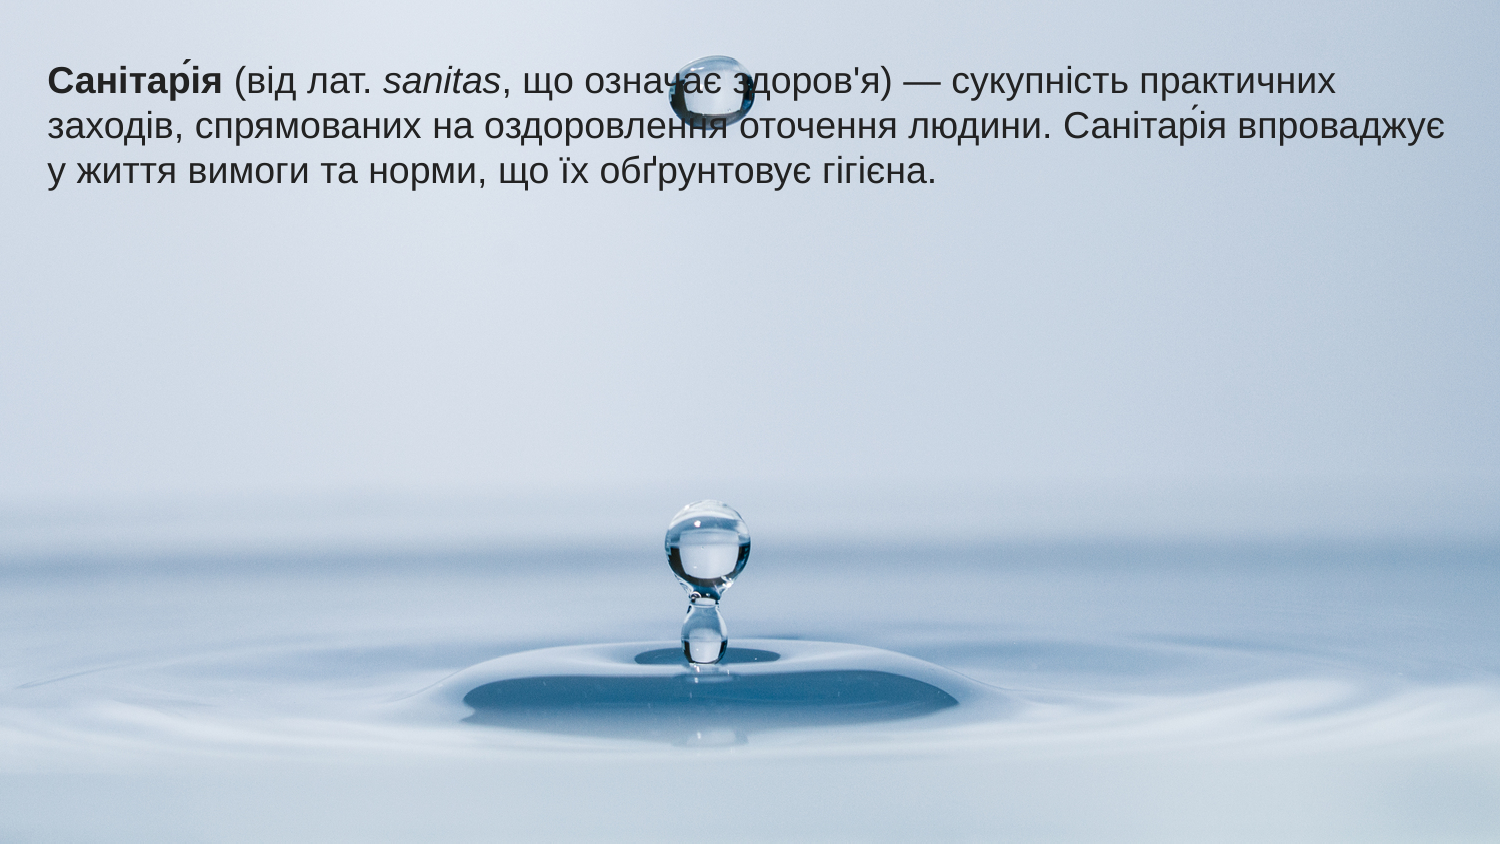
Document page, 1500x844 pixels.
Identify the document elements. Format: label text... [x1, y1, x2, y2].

text_box Санітар́ія (від лат. sanitas, що означає здоров'я) — сукупність практичних заходів, спрямованих на оздоровлення оточення людини. Санітар́ія впроваджує у життя вимоги та норми, що їх обґрунтовує гігієна. [32, 40, 1487, 248]
picture [0, 0, 1500, 844]
